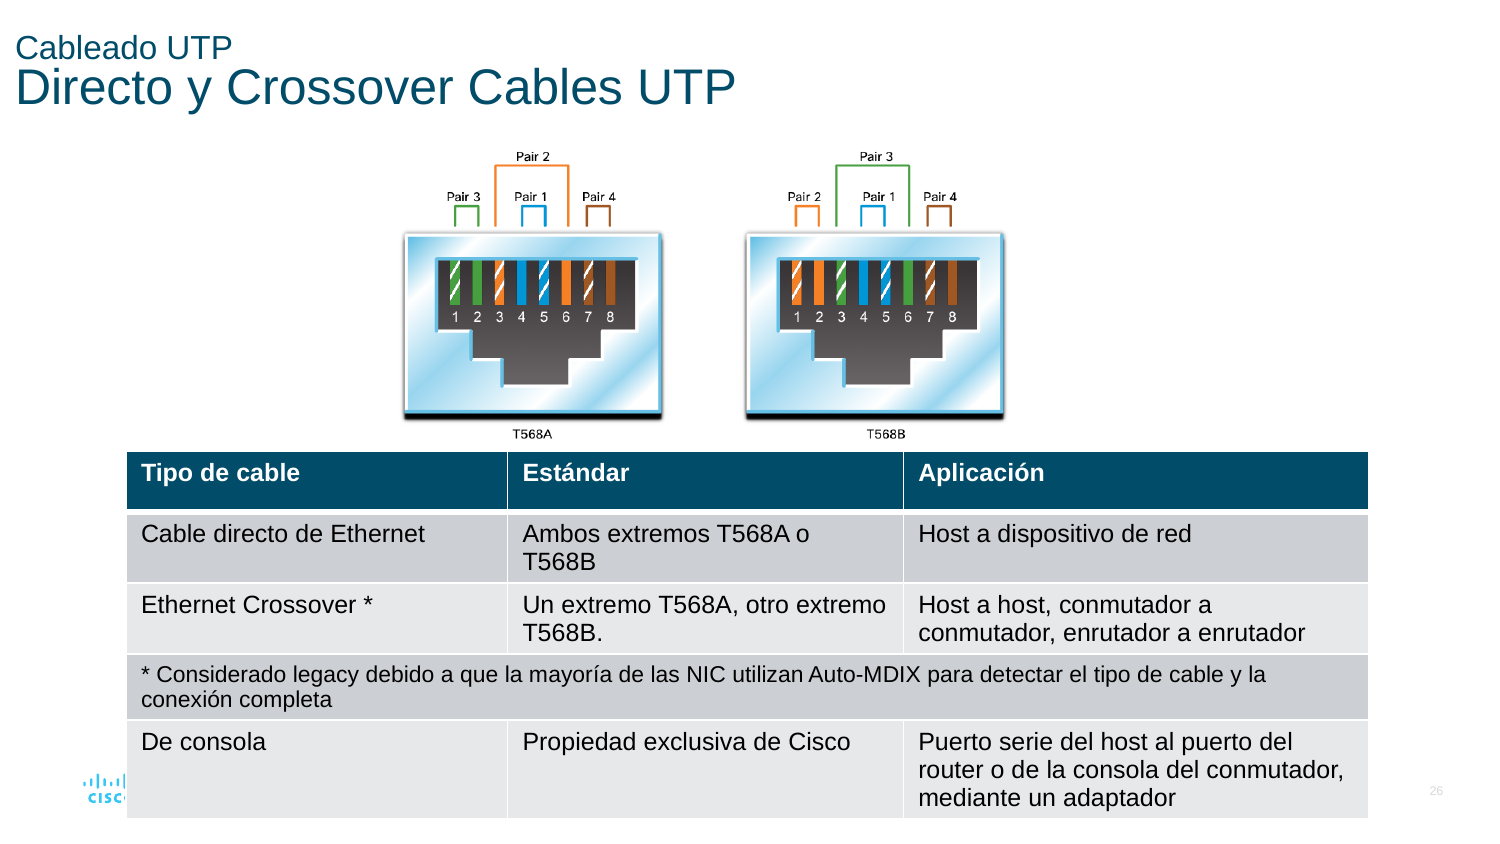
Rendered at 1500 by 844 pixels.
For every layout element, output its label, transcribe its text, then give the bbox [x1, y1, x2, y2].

title Cableado UTP Directo y Crossover Cables UTP [0, 13, 1369, 134]
table_cell * Considerado legacy debido a que la mayoría de las NIC utilizan Auto-MDIX para detectar el tipo de cable y la conexión completa [127, 655, 1368, 719]
picture [395, 143, 1010, 442]
table_cell Host a dispositivo de red [904, 515, 1368, 582]
table_cell De consola [127, 721, 507, 818]
table_cell Cable directo de Ethernet [127, 515, 507, 582]
table_header Aplicación [904, 452, 1368, 509]
table_cell Puerto serie del host al puerto del router o de la consola del conmutador, mediante un adaptador [904, 721, 1368, 818]
table_cell Propiedad exclusiva de Cisco [508, 721, 903, 818]
table_header Tipo de cable [127, 452, 507, 509]
table_cell Host a host, conmutador a conmutador, enrutador a enrutador [904, 584, 1368, 653]
table_cell Ethernet Crossover * [127, 584, 507, 653]
table_header Estándar [508, 452, 903, 509]
table_cell Un extremo T568A, otro extremo T568B. [508, 584, 903, 653]
table_cell Ambos extremos T568A o T568B [508, 515, 903, 582]
